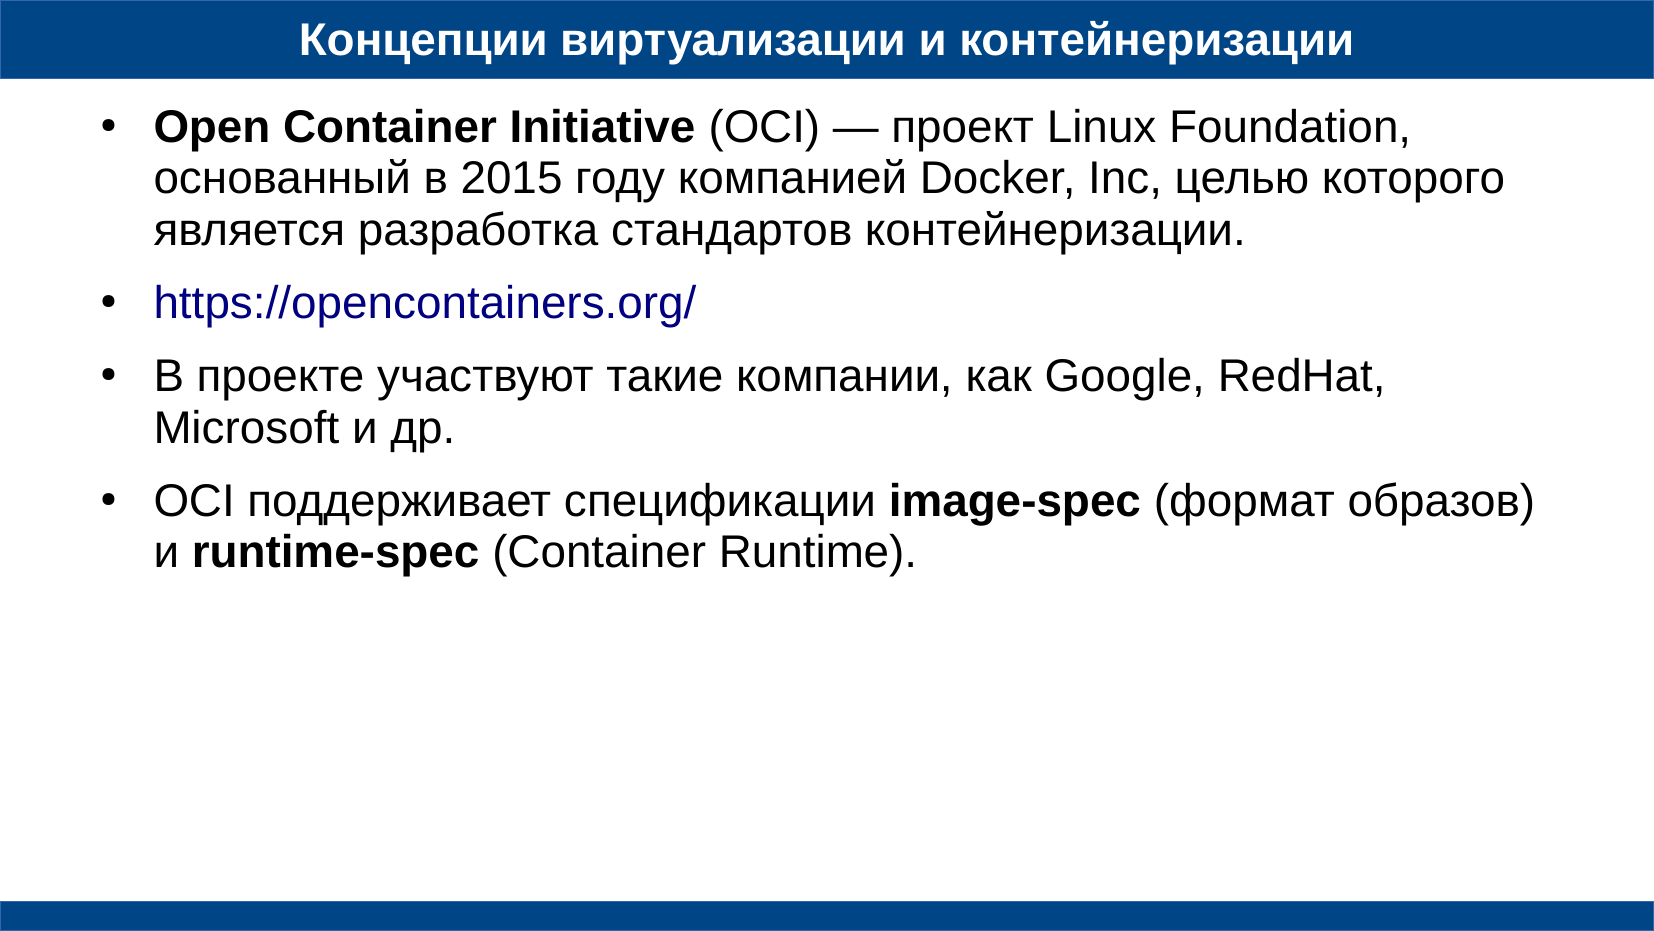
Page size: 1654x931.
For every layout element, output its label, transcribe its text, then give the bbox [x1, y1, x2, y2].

title Концепции виртуализации и контейнеризации [0, 0, 1654, 79]
list Open Container Initiative (OCI) — проект Linux Foundation, основанный в 2015 году компанией Docker, Inc, целью которого является разработка стандартов контейнеризации. https://opencontainers.org/ В проекте участвуют такие компании, как Google, RedHat, Microsoft и др. OCI поддерживает спецификации image-spec (формат образов) и runtime-speс (Container Runtime). [82, 101, 1571, 886]
